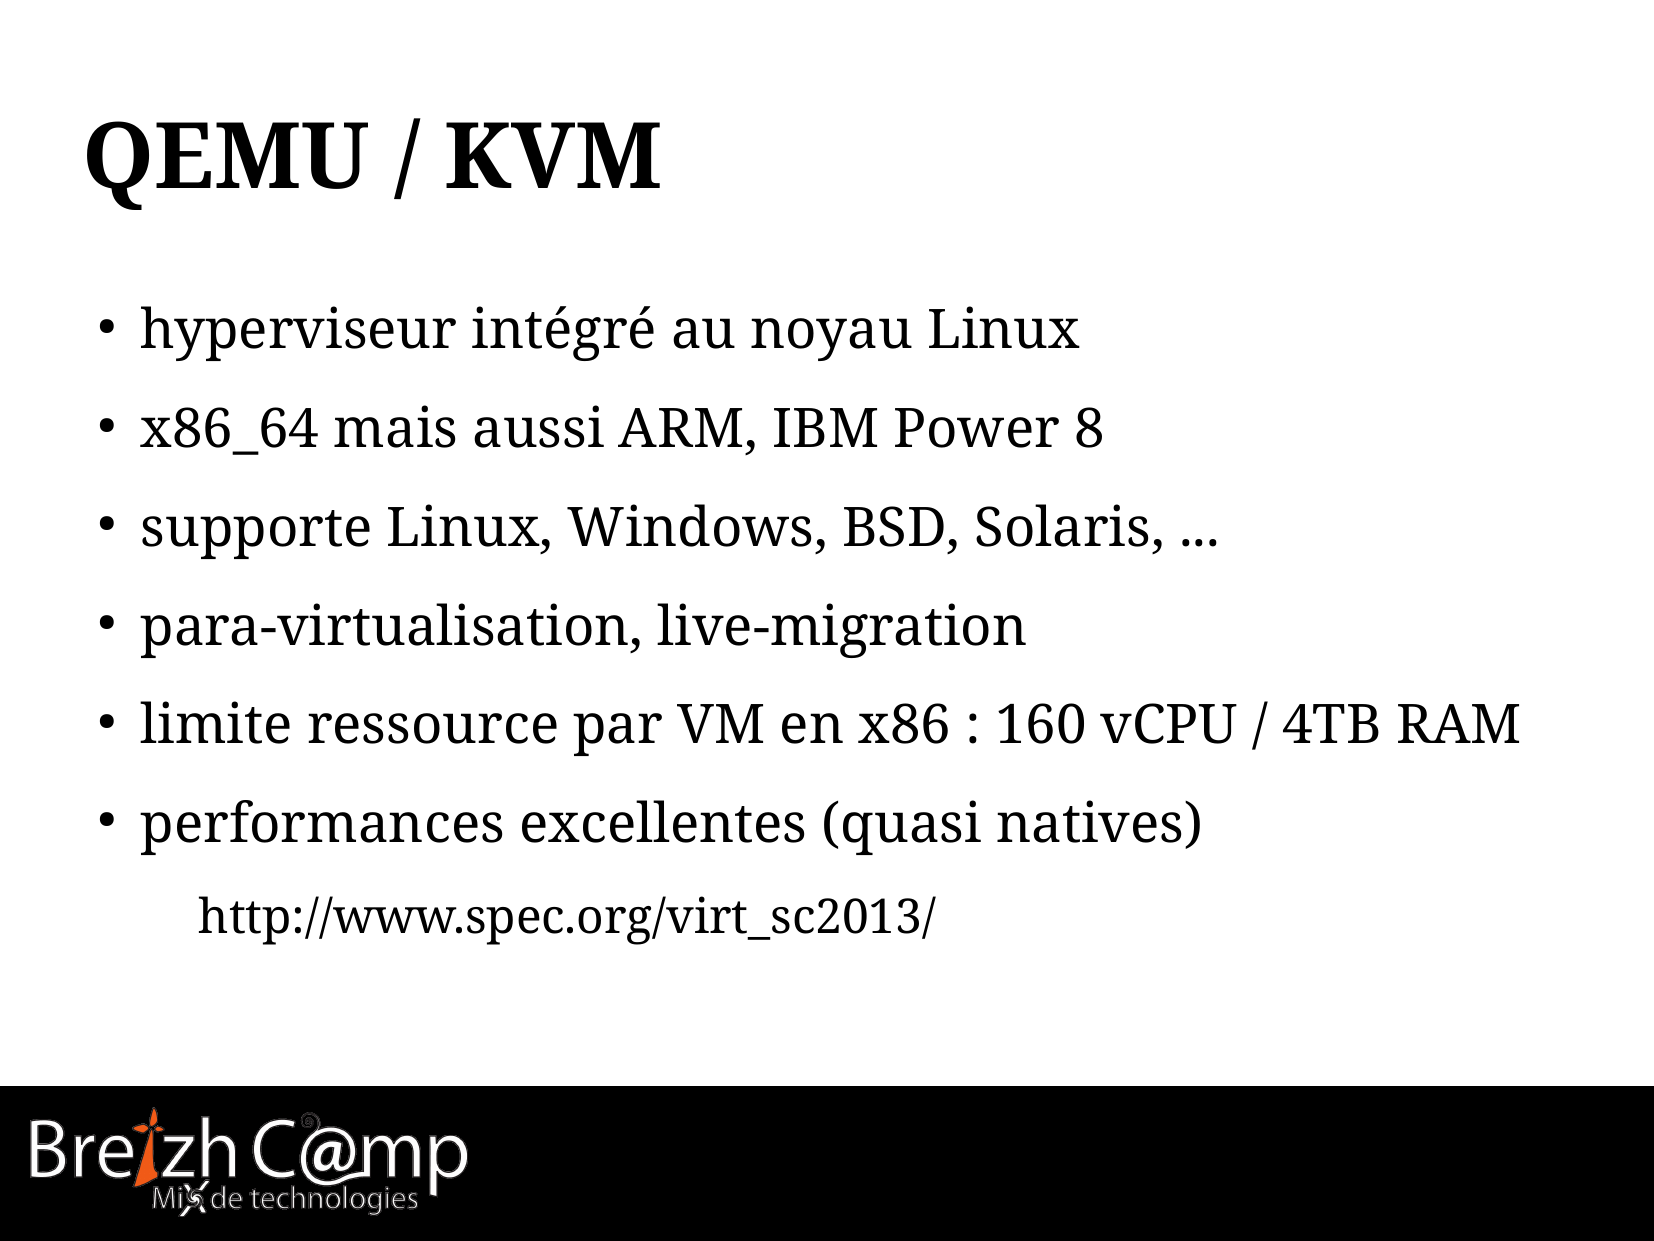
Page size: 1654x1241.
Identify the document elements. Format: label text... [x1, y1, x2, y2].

title QEMU / KVM [82, 49, 1571, 257]
picture [30, 1107, 468, 1217]
list hyperviseur intégré au noyau Linux x86_64 mais aussi ARM, IBM Power 8 supporte Linux, Windows, BSD, Solaris, ... para-virtualisation, live-migration limite ressource par VM en x86 : 160 vCPU / 4TB RAM performances excellentes (quasi natives) http://www.spec.org/virt_sc2013/ [82, 290, 1538, 1010]
